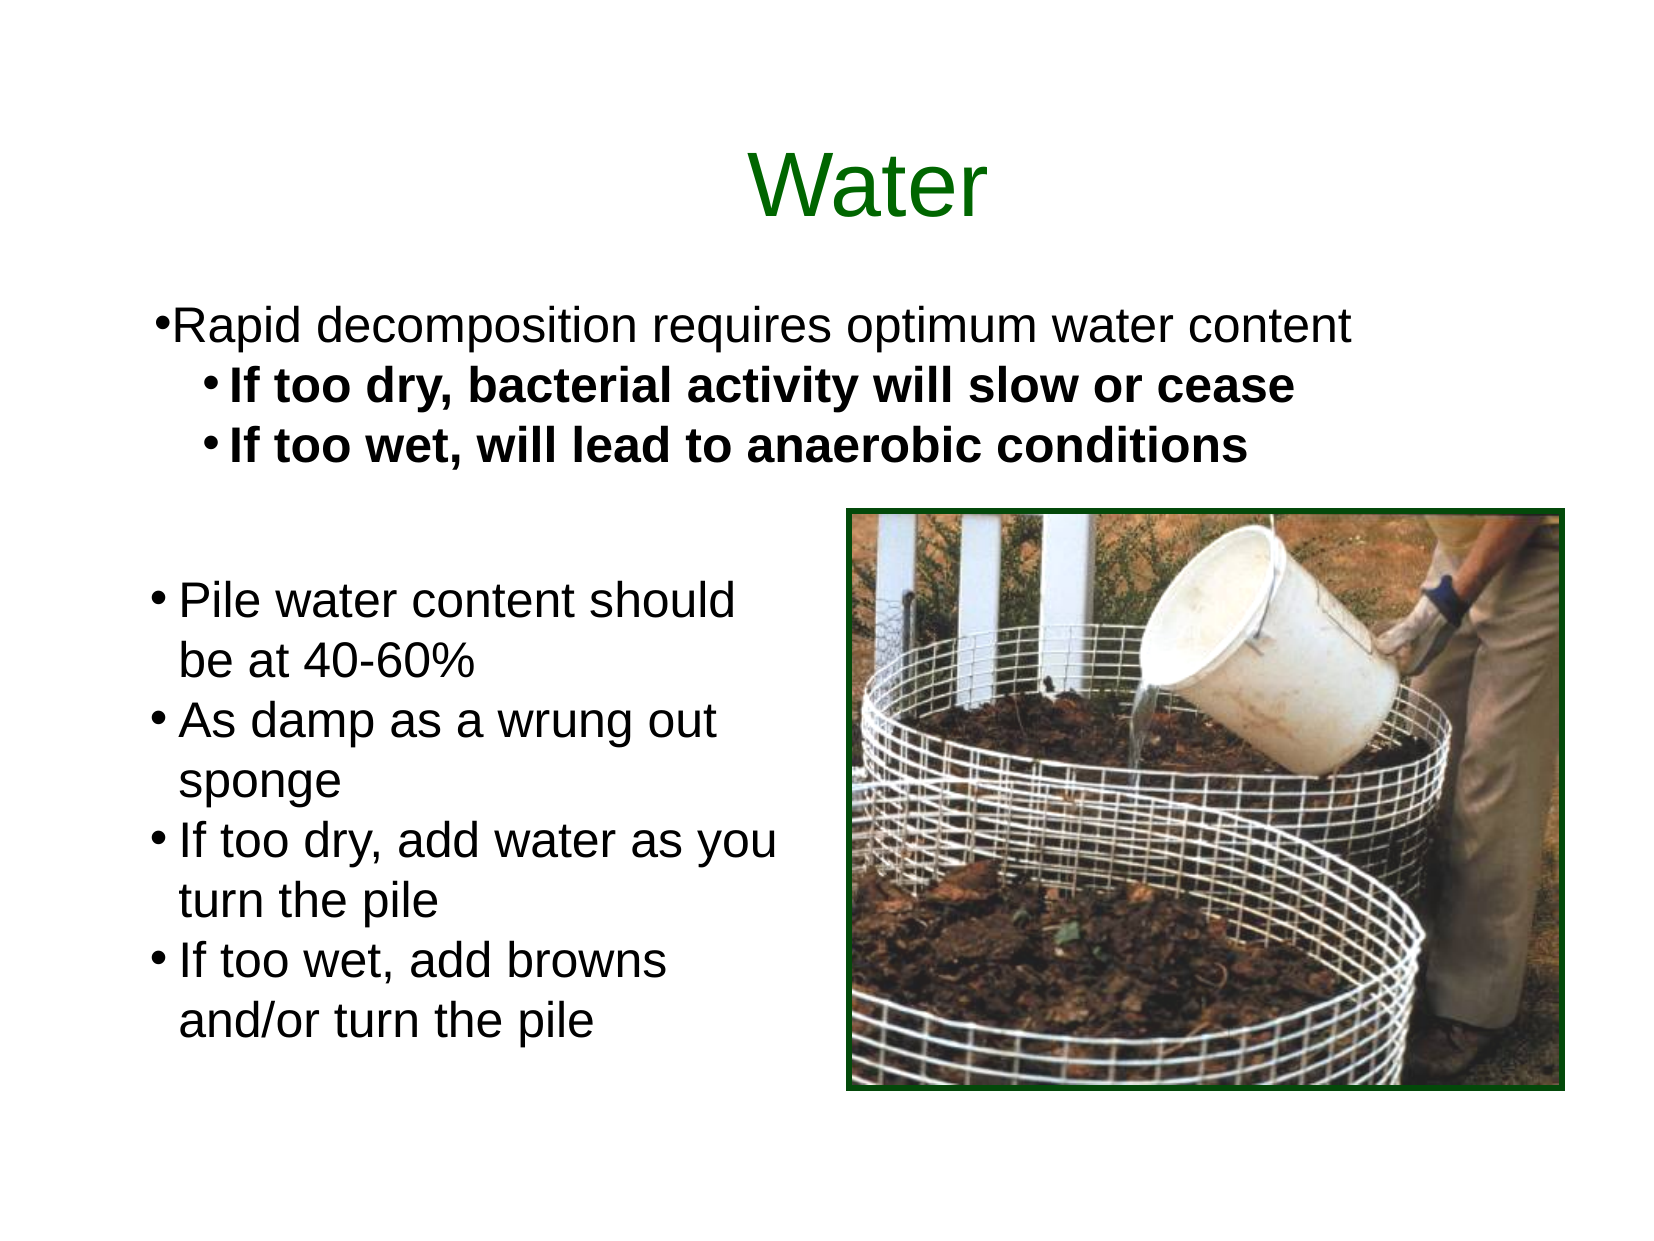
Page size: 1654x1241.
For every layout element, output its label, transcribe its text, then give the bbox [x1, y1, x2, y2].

title Water [212, 71, 1488, 290]
picture [851, 513, 1559, 1085]
text_box Pile water content should be at 40-60% As damp as a wrung out sponge If too dry, add water as you turn the pile If too wet, add browns and/or turn the pile [134, 559, 806, 1055]
text_box Rapid decomposition requires optimum water content If too dry, bacterial activity will slow or cease If too wet, will lead to anaerobic conditions [139, 284, 1368, 481]
